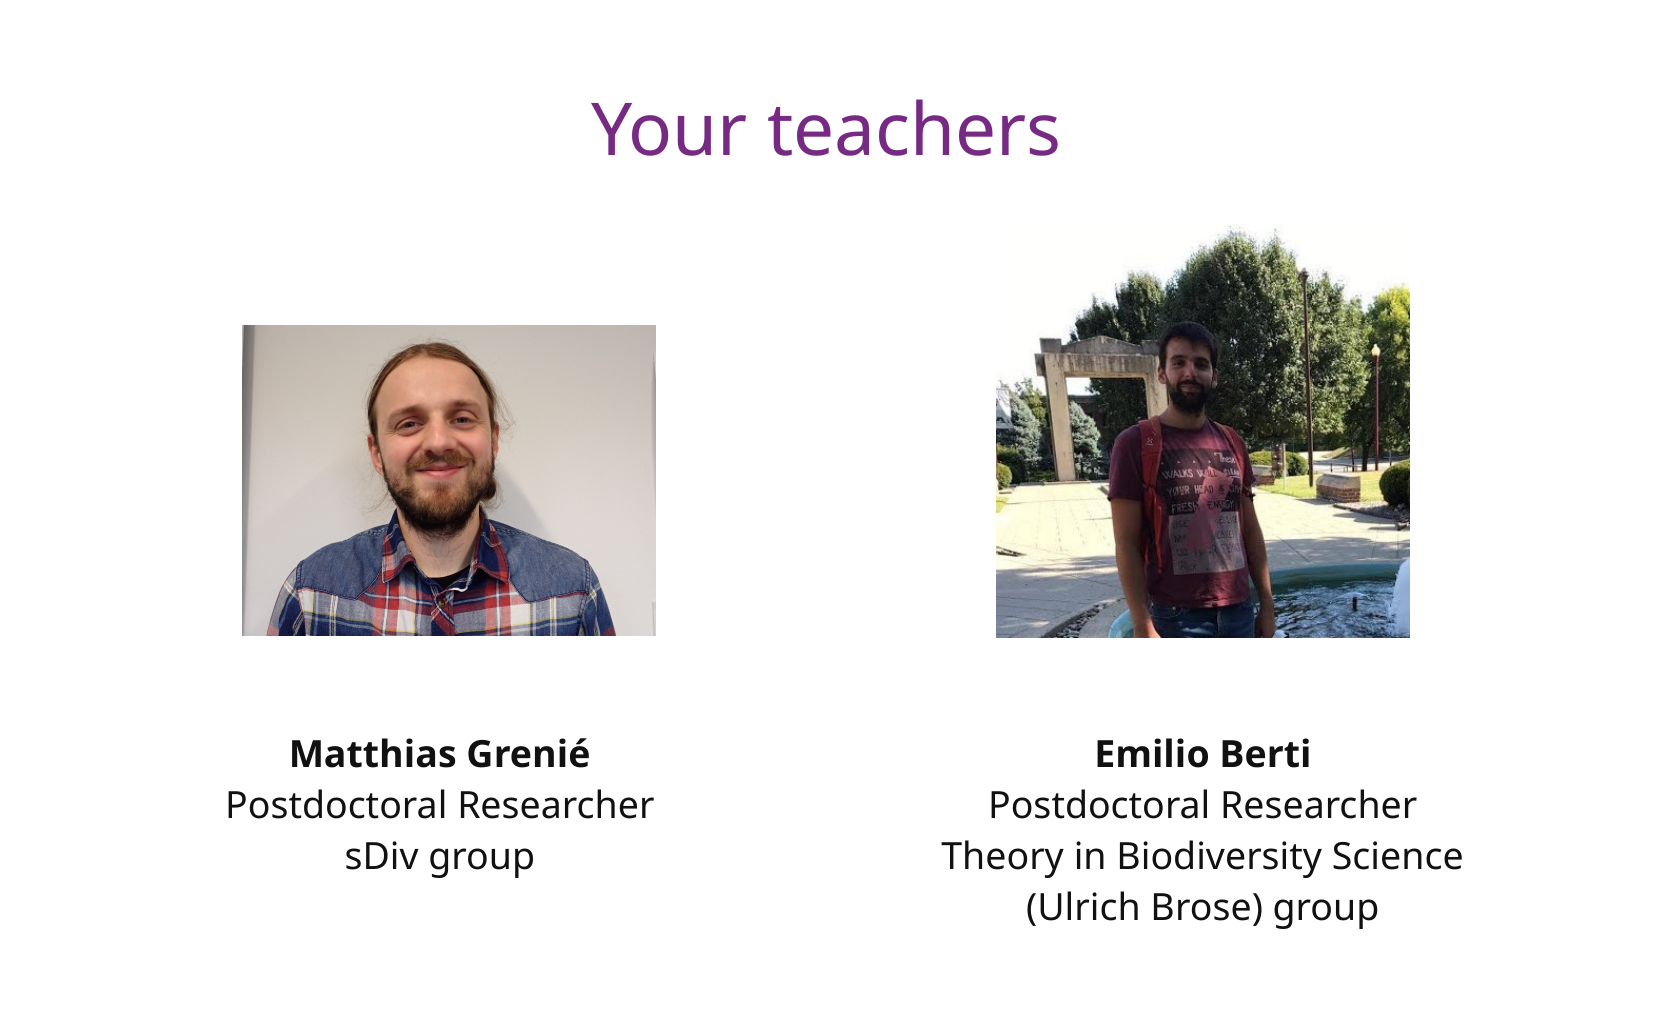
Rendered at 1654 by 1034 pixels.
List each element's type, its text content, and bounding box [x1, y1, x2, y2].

text_box Emilio Berti Postdoctoral Researcher Theory in Biodiversity Science (Ulrich Brose) group [898, 720, 1508, 928]
title Your teachers [82, 41, 1571, 214]
picture [996, 224, 1410, 638]
picture [242, 325, 656, 637]
text_box Matthias Grenié Postdoctoral Researcher sDiv group [188, 720, 691, 872]
